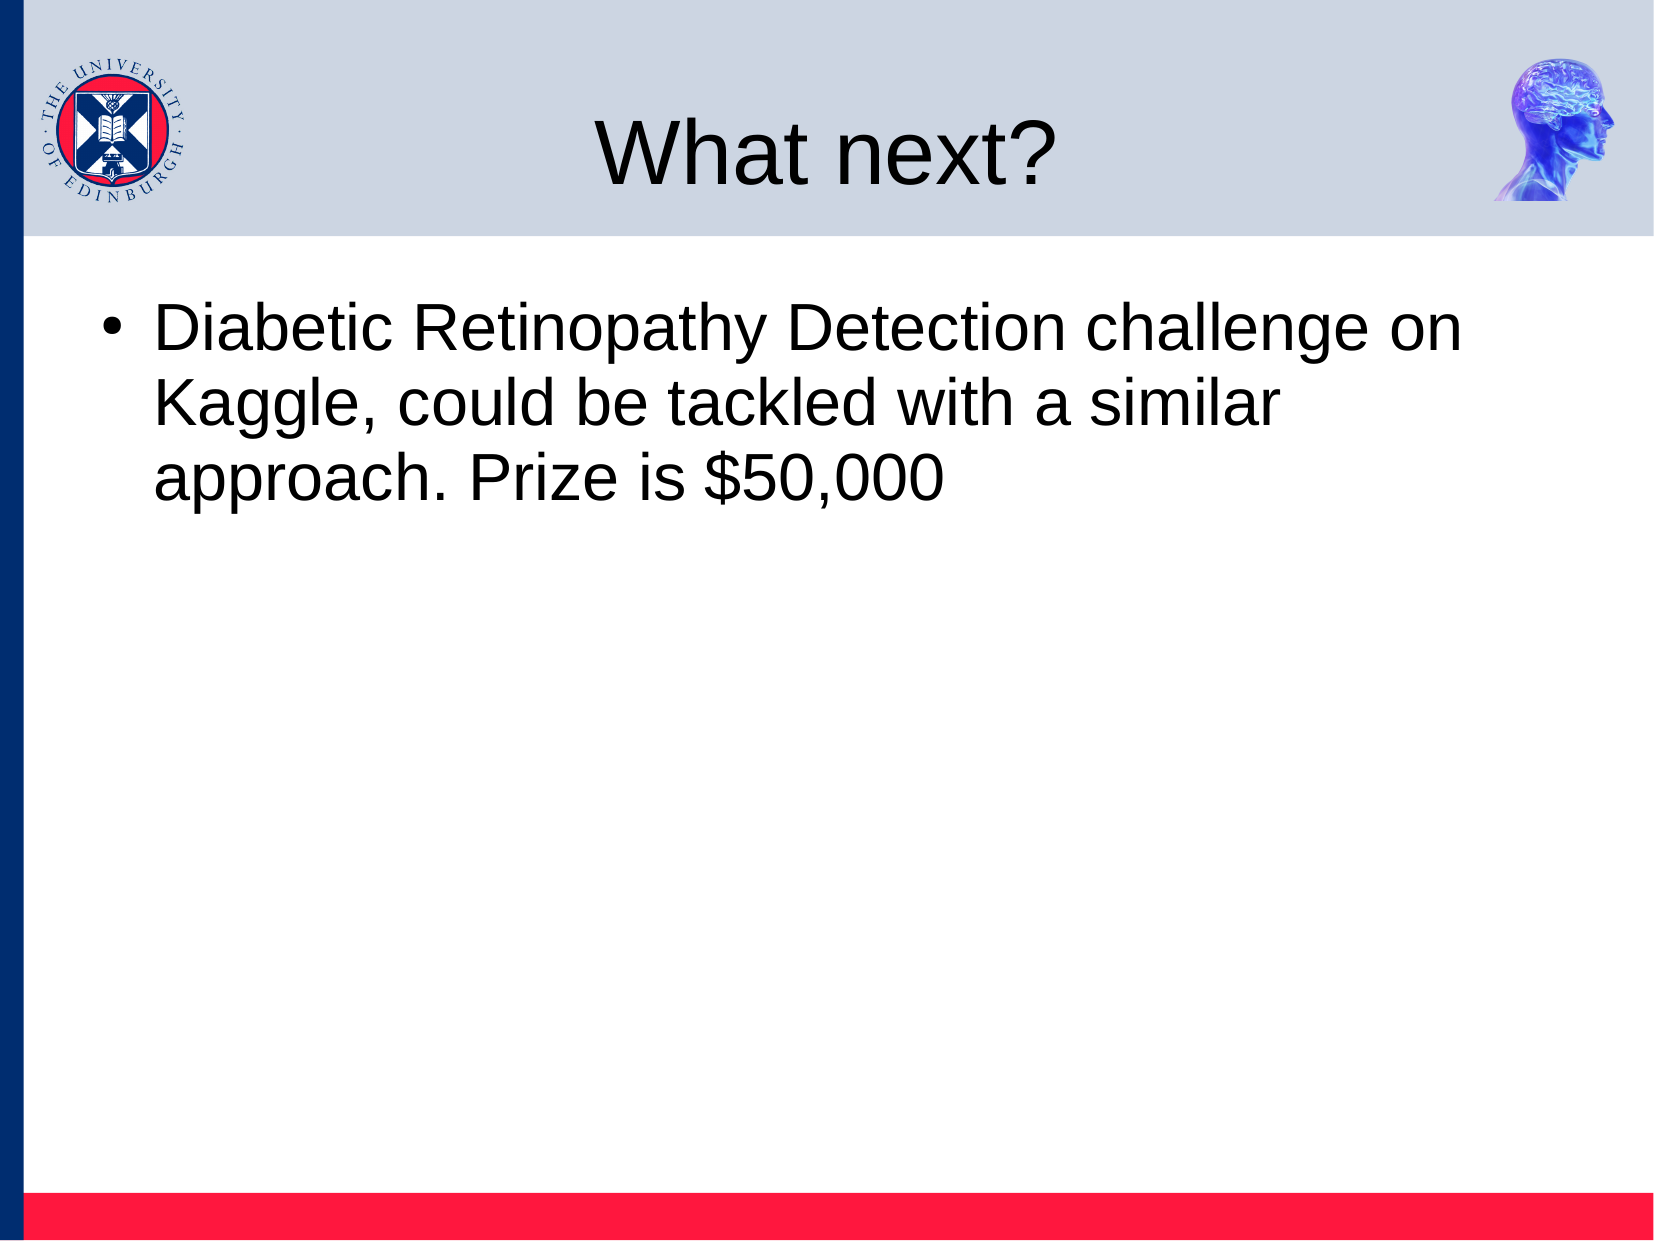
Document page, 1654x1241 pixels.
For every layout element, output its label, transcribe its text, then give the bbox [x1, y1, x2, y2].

list Diabetic Retinopathy Detection challenge on Kaggle, could be tackled with a similar approach. Prize is $50,000 [82, 290, 1571, 1010]
title What next? [82, 49, 1571, 257]
picture [38, 56, 82, 205]
picture [1571, 58, 1615, 201]
